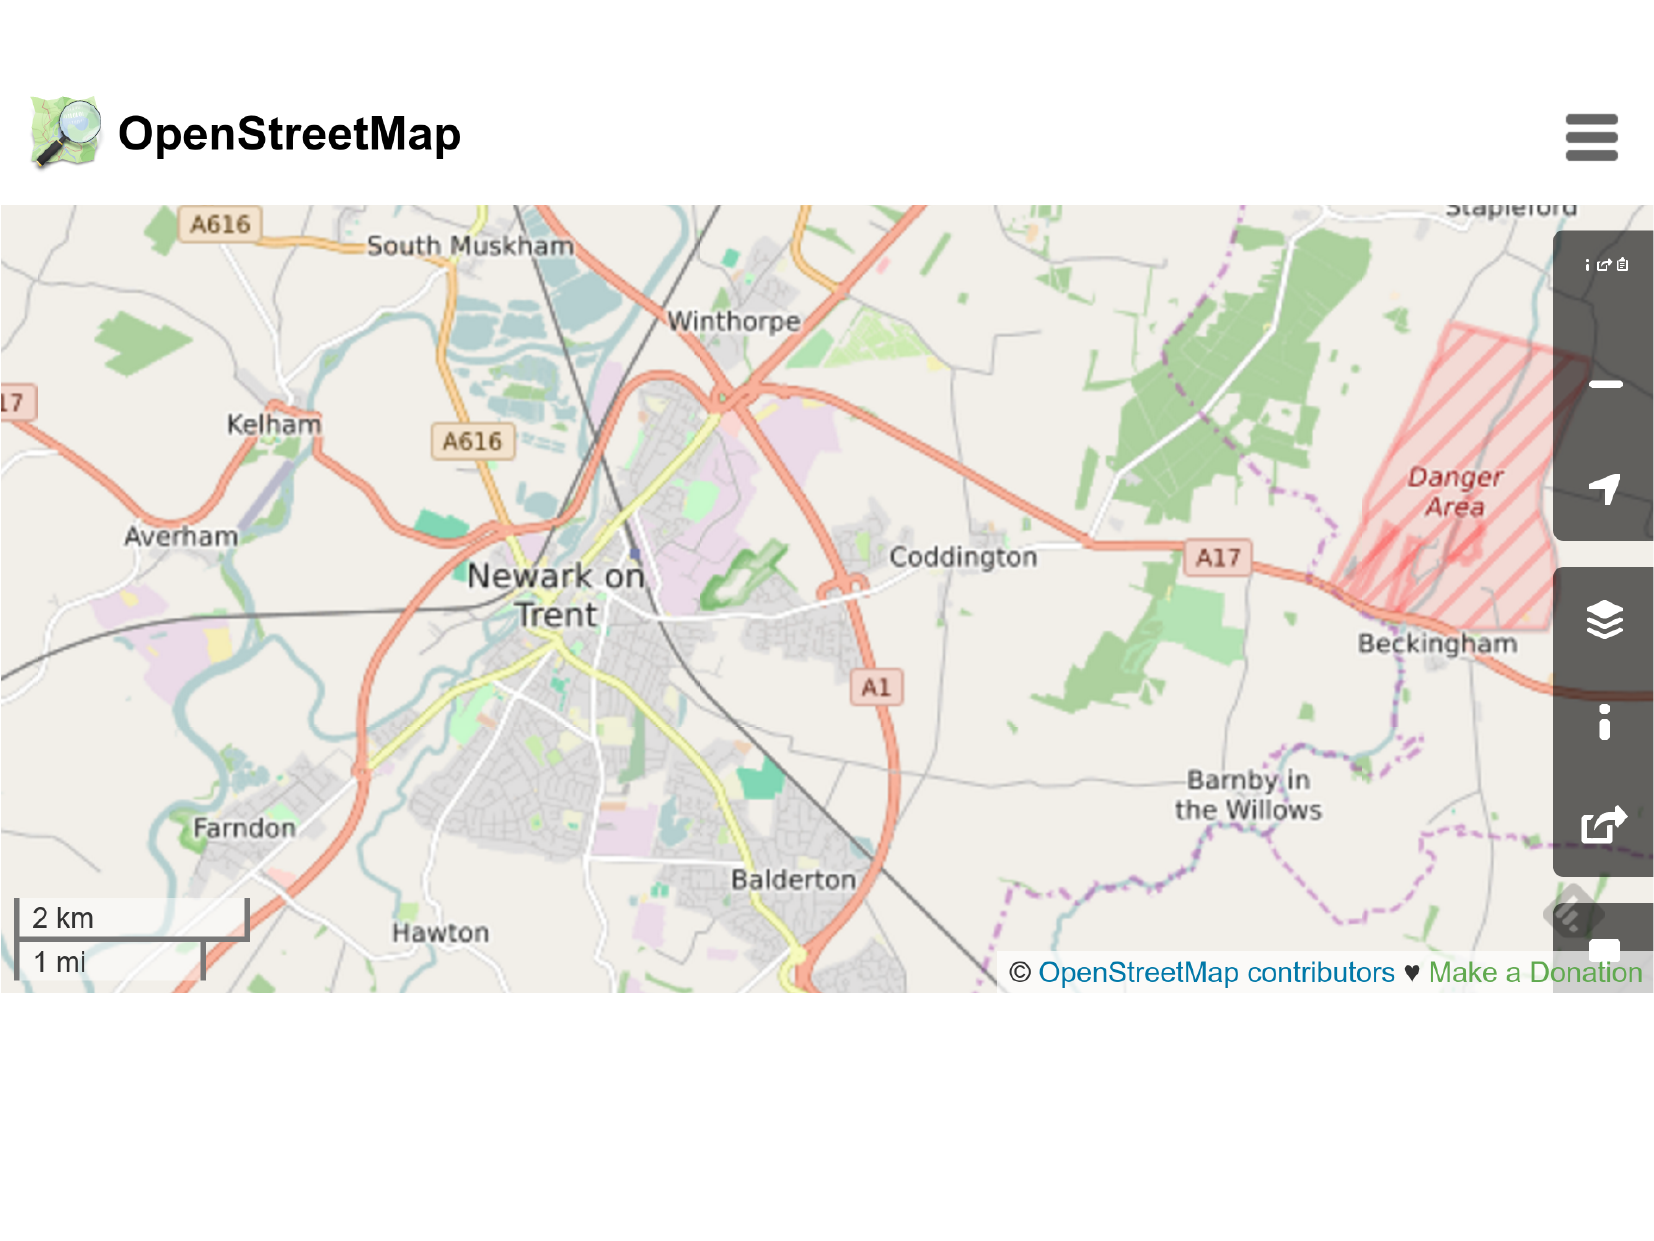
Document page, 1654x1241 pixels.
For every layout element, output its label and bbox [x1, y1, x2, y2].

picture [1, 62, 1654, 993]
